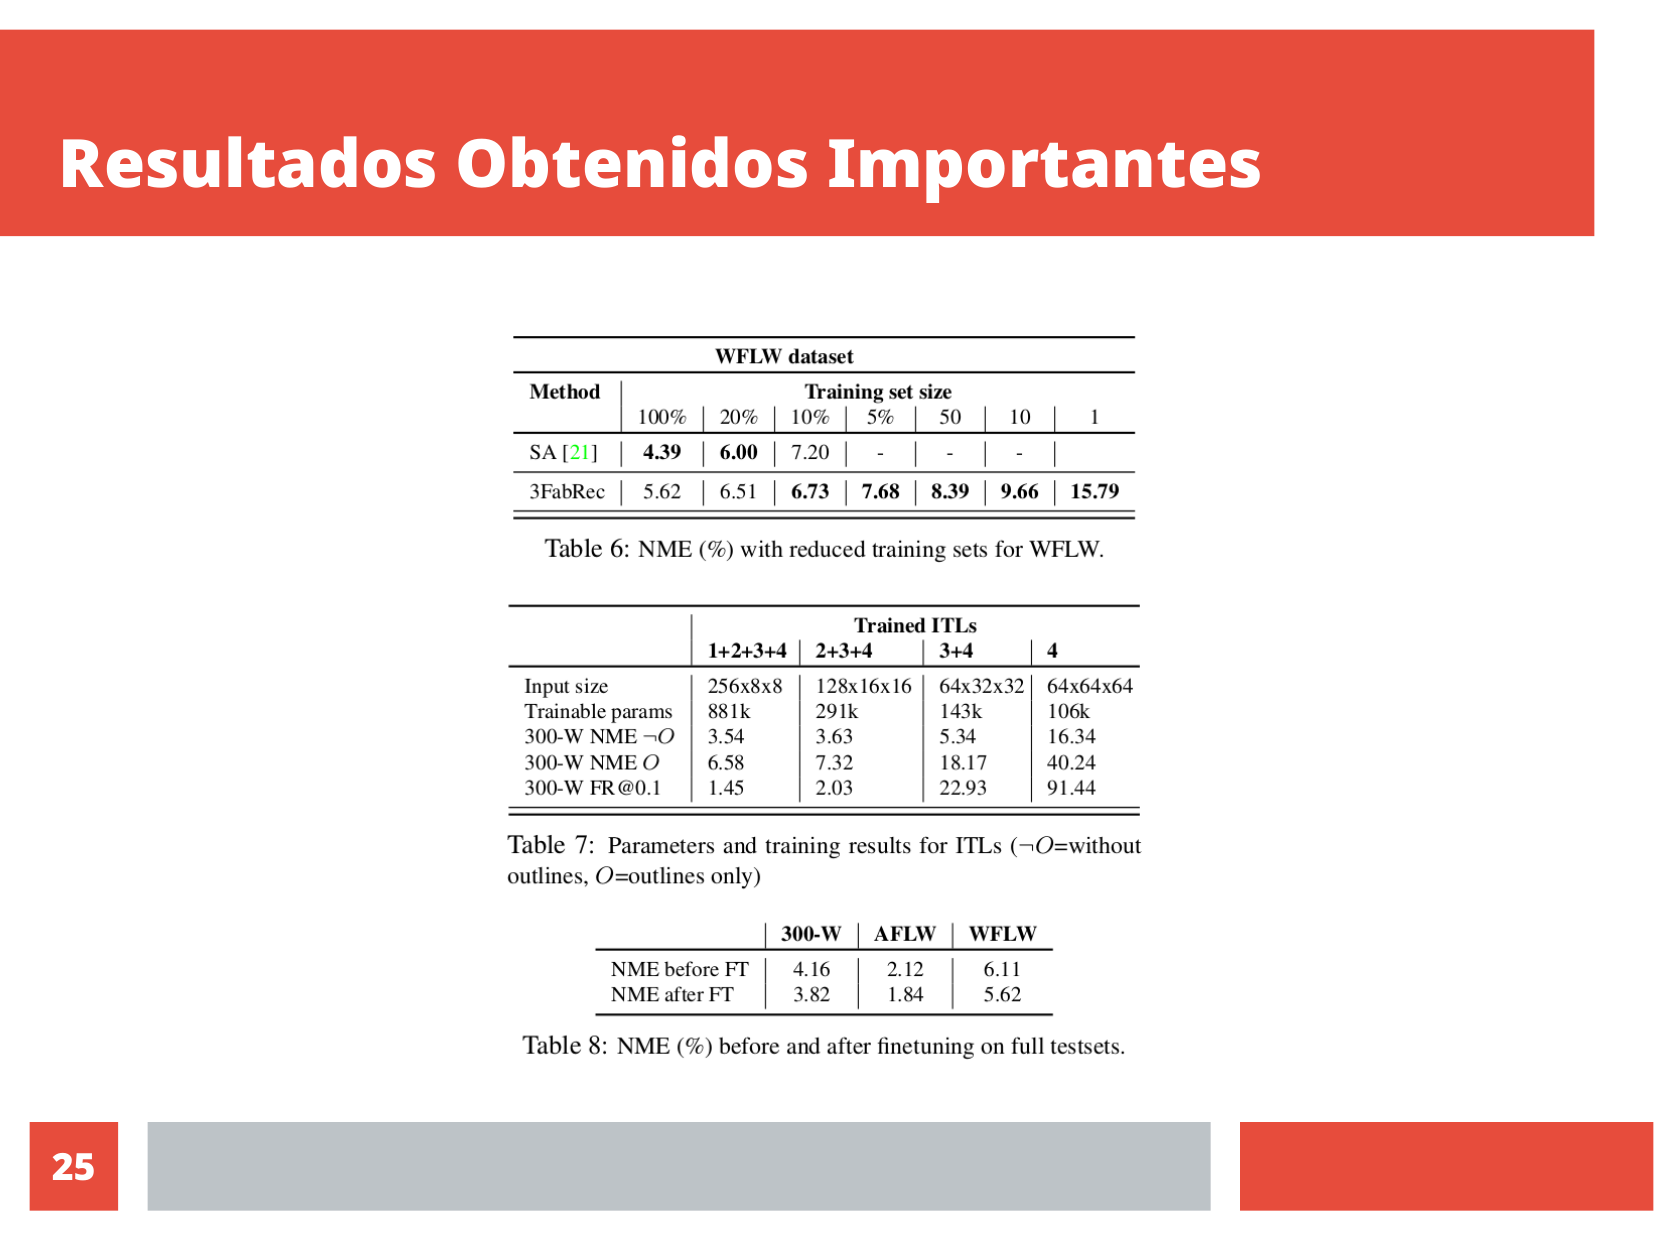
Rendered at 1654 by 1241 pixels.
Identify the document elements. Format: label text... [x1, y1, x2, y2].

picture [462, 324, 1162, 1093]
title Resultados Obtenidos Importantes [59, 59, 1595, 207]
